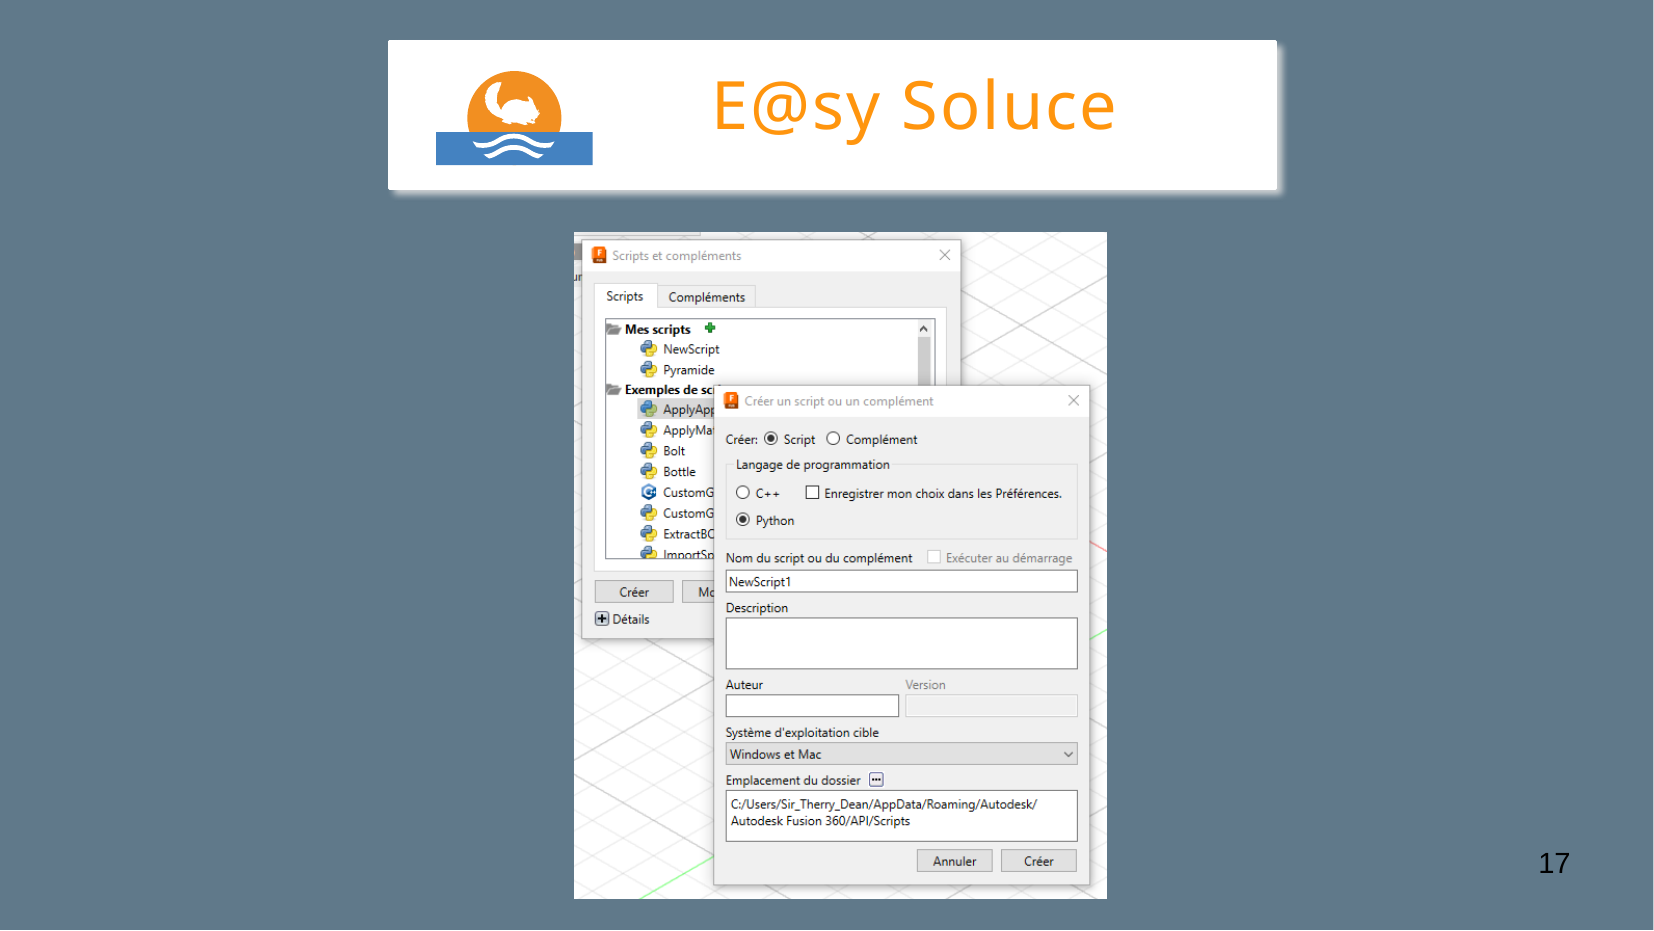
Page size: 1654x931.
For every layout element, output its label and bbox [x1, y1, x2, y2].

picture [574, 232, 1107, 899]
